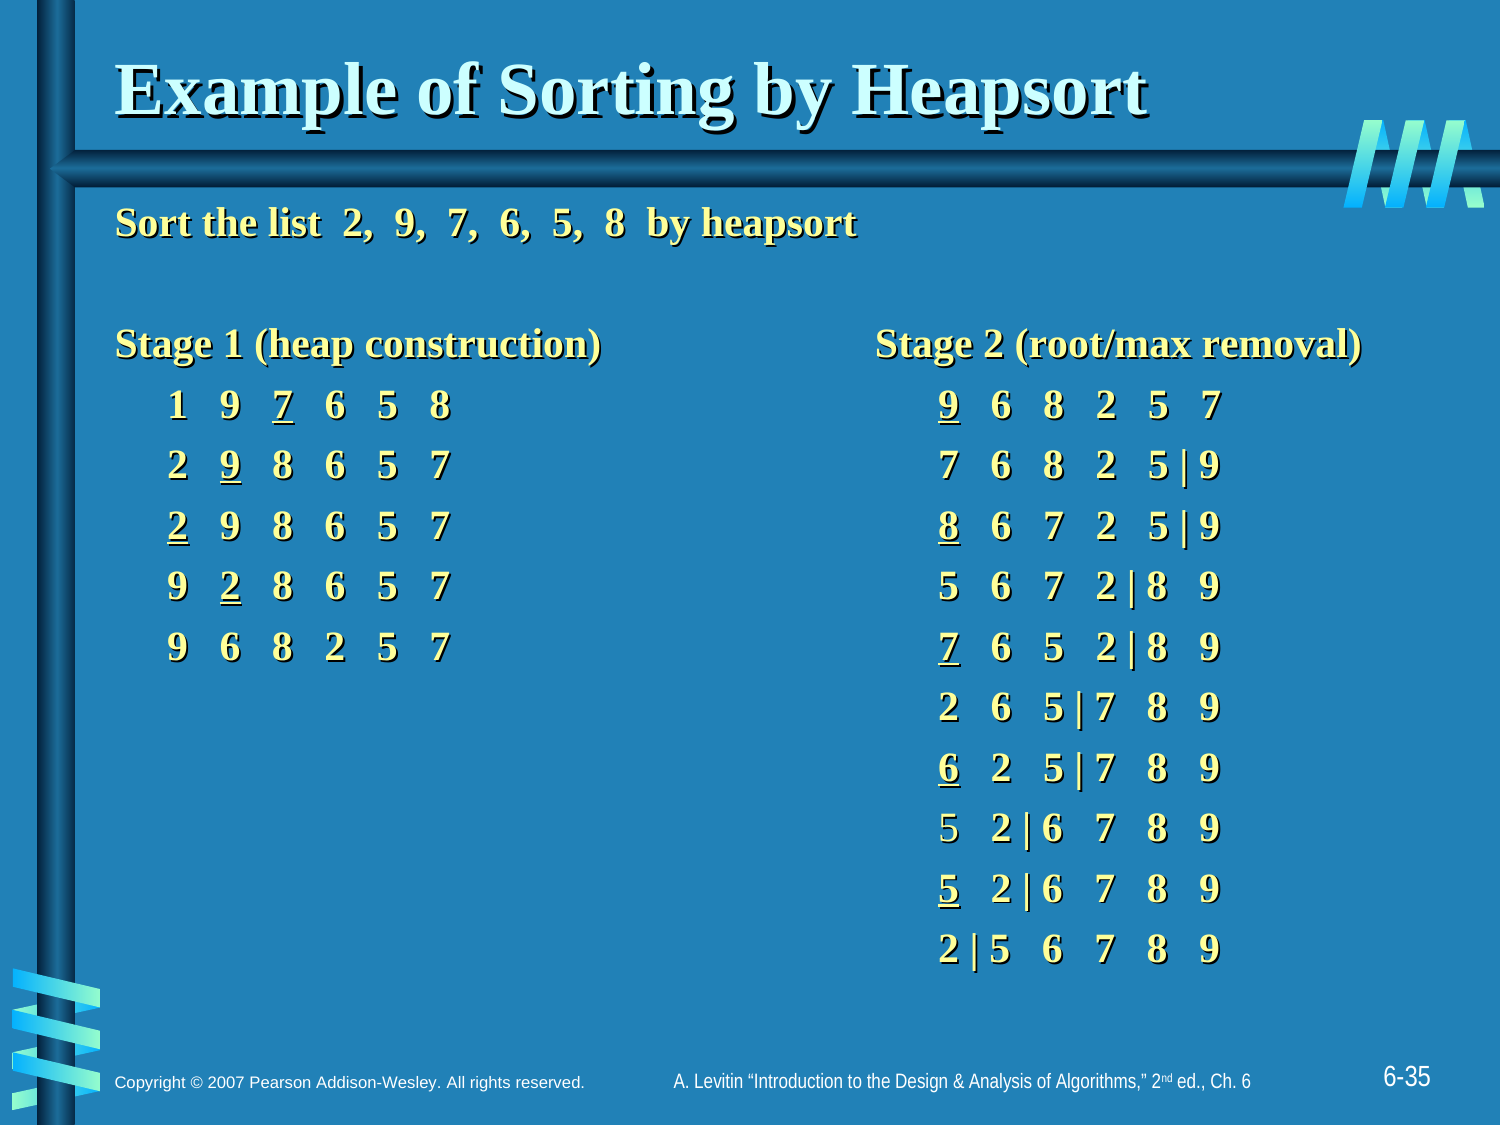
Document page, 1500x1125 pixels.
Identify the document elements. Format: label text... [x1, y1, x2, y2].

list Sort the list 2, 9, 7, 6, 5, 8 by heapsort Stage 1 (heap construction) Stage 2 (root/max removal) 1 9 7 6 5 8 9 6 8 2 5 7 2 9 8 6 5 7 7 6 8 2 5 | 9 2 9 8 6 5 7 8 6 7 2 5 | 9 9 2 8 6 5 7 5 6 7 2 | 8 9 9 6 8 2 5 7 7 6 5 2 | 8 9 2 6 5 | 7 8 9 6 2 5 | 7 8 9 5 2 | 6 7 8 9 5 2 | 6 7 8 9 2 | 5 6 7 8 9 [99, 187, 1500, 1068]
title Example of Sorting by Heapsort [99, 24, 1345, 138]
